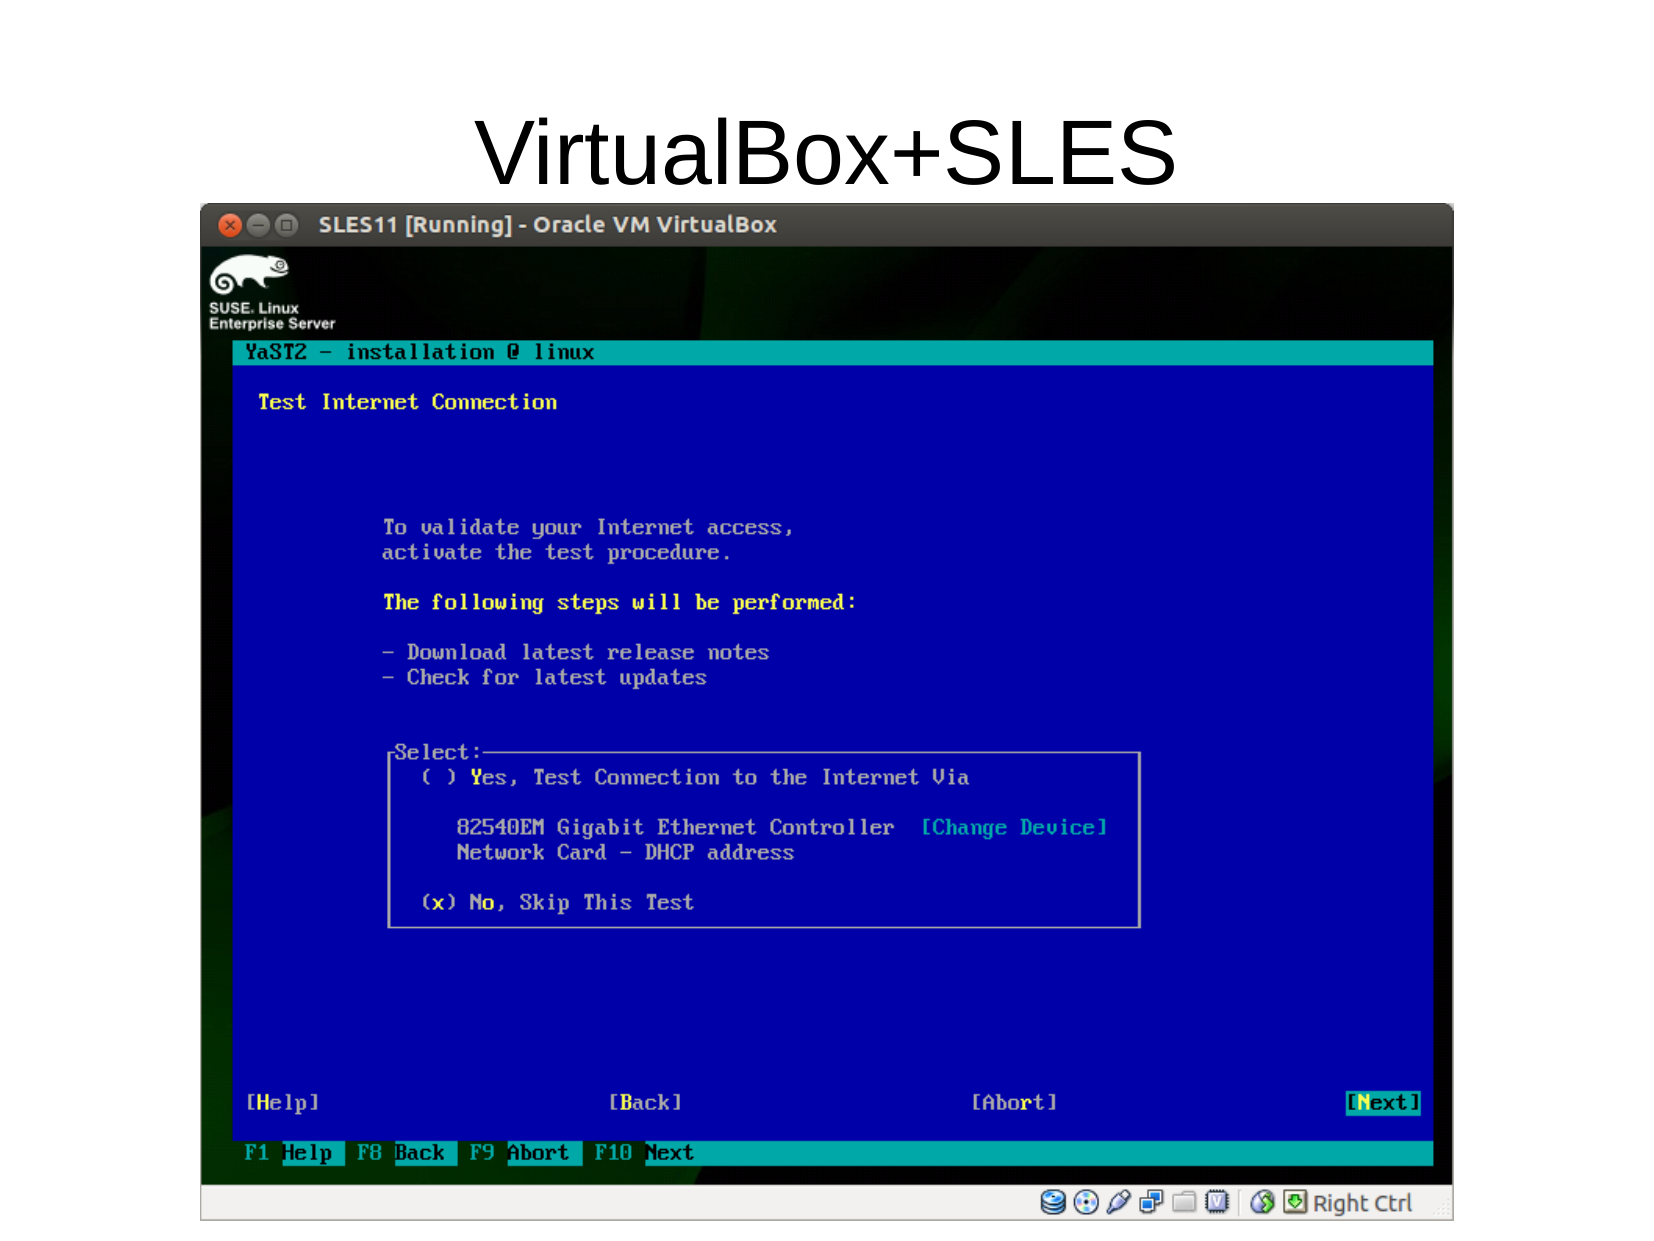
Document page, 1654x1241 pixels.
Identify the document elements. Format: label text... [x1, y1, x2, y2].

title VirtualBox+SLES [82, 49, 1571, 257]
picture [200, 203, 1454, 1221]
